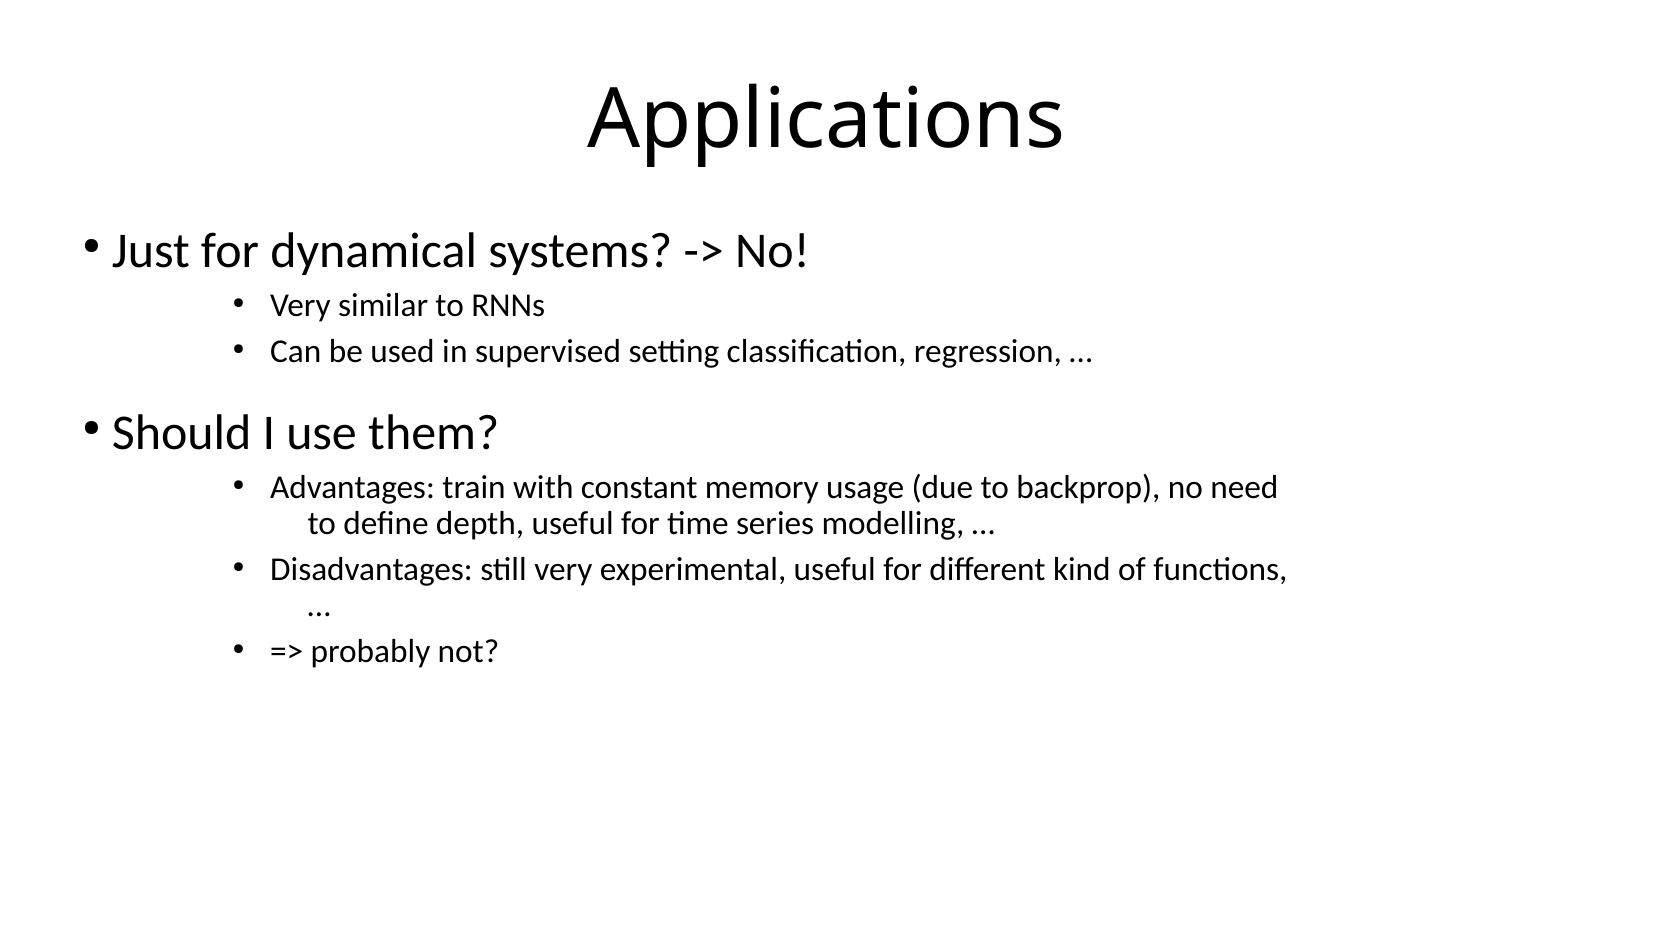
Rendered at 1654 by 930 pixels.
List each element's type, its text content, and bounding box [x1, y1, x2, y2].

list Just for dynamical systems? -> No! Very similar to RNNs Can be used in supervised setting classification, regression, … Should I use them? Advantages: train with constant memory usage (due to backprop), no need to define depth, useful for time series modelling, … Disadvantages: still very experimental, useful for different kind of functions, … => probably not? [82, 217, 1310, 890]
title Applications [82, 12, 1571, 218]
